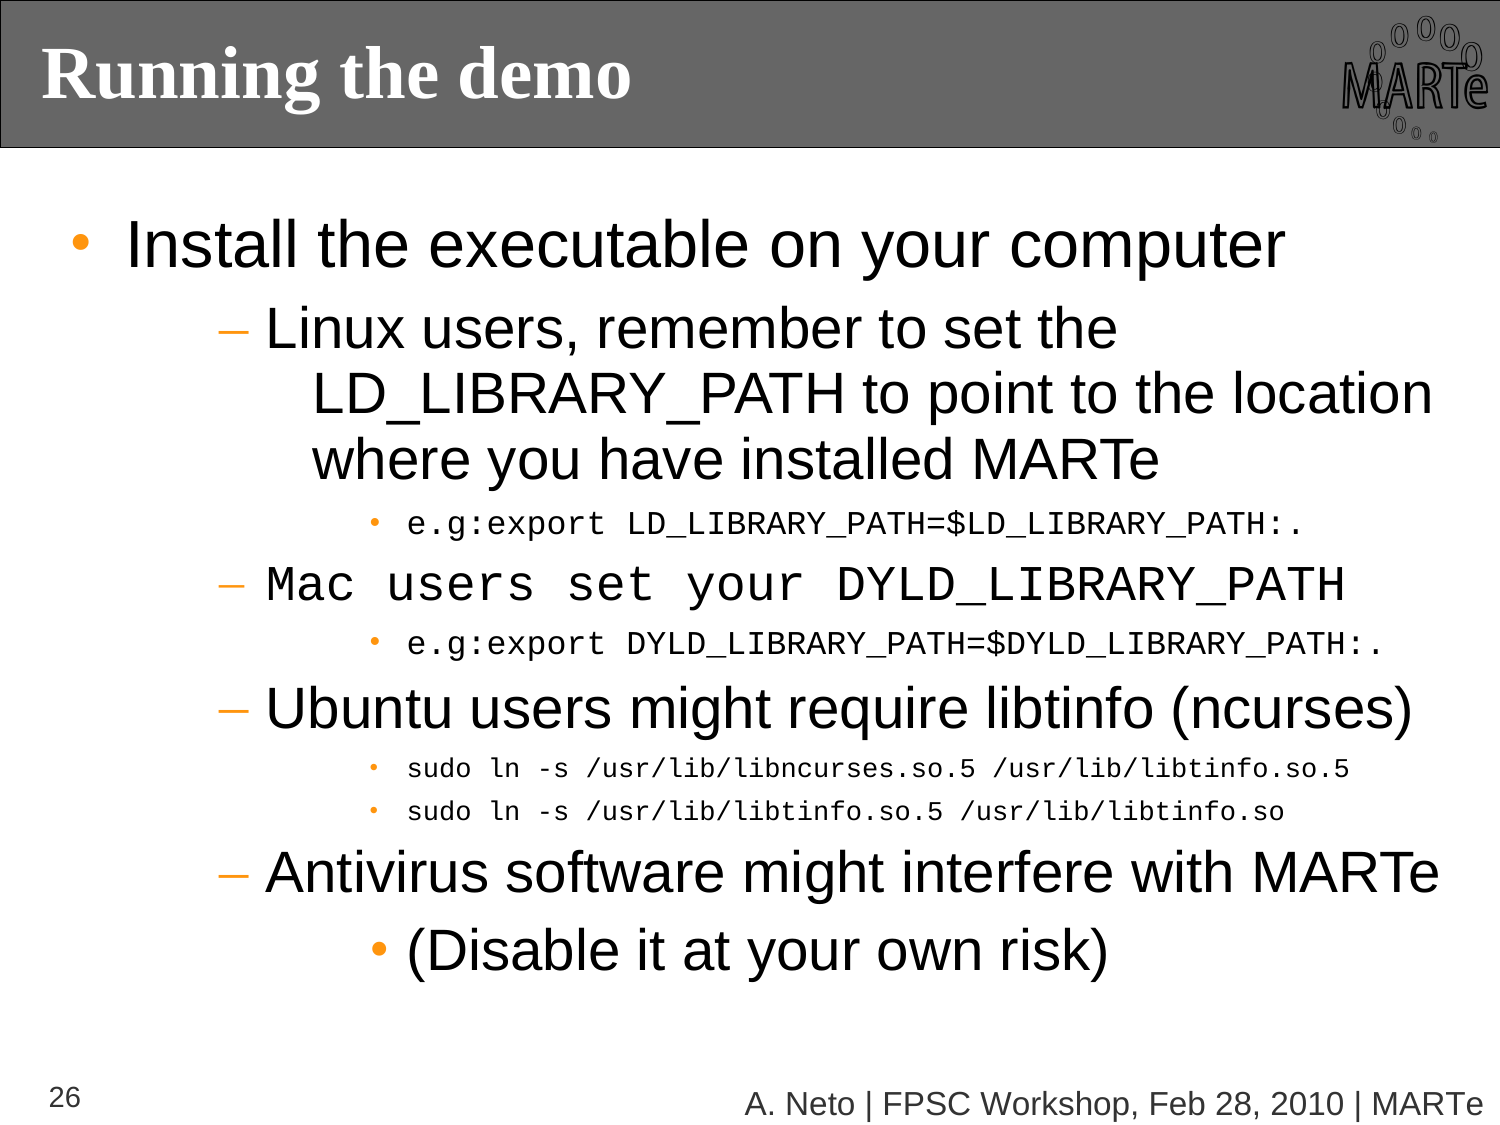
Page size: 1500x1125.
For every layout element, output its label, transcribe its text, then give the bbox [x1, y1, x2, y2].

title Running the demo [41, 0, 1128, 148]
list Install the executable on your computer Linux users, remember to set the LD_LIBRARY_PATH to point to the location where you have installed MARTe e.g:export LD_LIBRARY_PATH=$LD_LIBRARY_PATH:. Mac users set your DYLD_LIBRARY_PATH e.g:export DYLD_LIBRARY_PATH=$DYLD_LIBRARY_PATH:. Ubuntu users might require libtinfo (ncurses) sudo ln -s /usr/lib/libncurses.so.5 /usr/lib/libtinfo.so.5 sudo ln -s /usr/lib/libtinfo.so.5 /usr/lib/libtinfo.so Antivirus software might interfere with MARTe (Disable it at your own risk) [69, 203, 1471, 984]
picture [1340, 0, 1489, 148]
